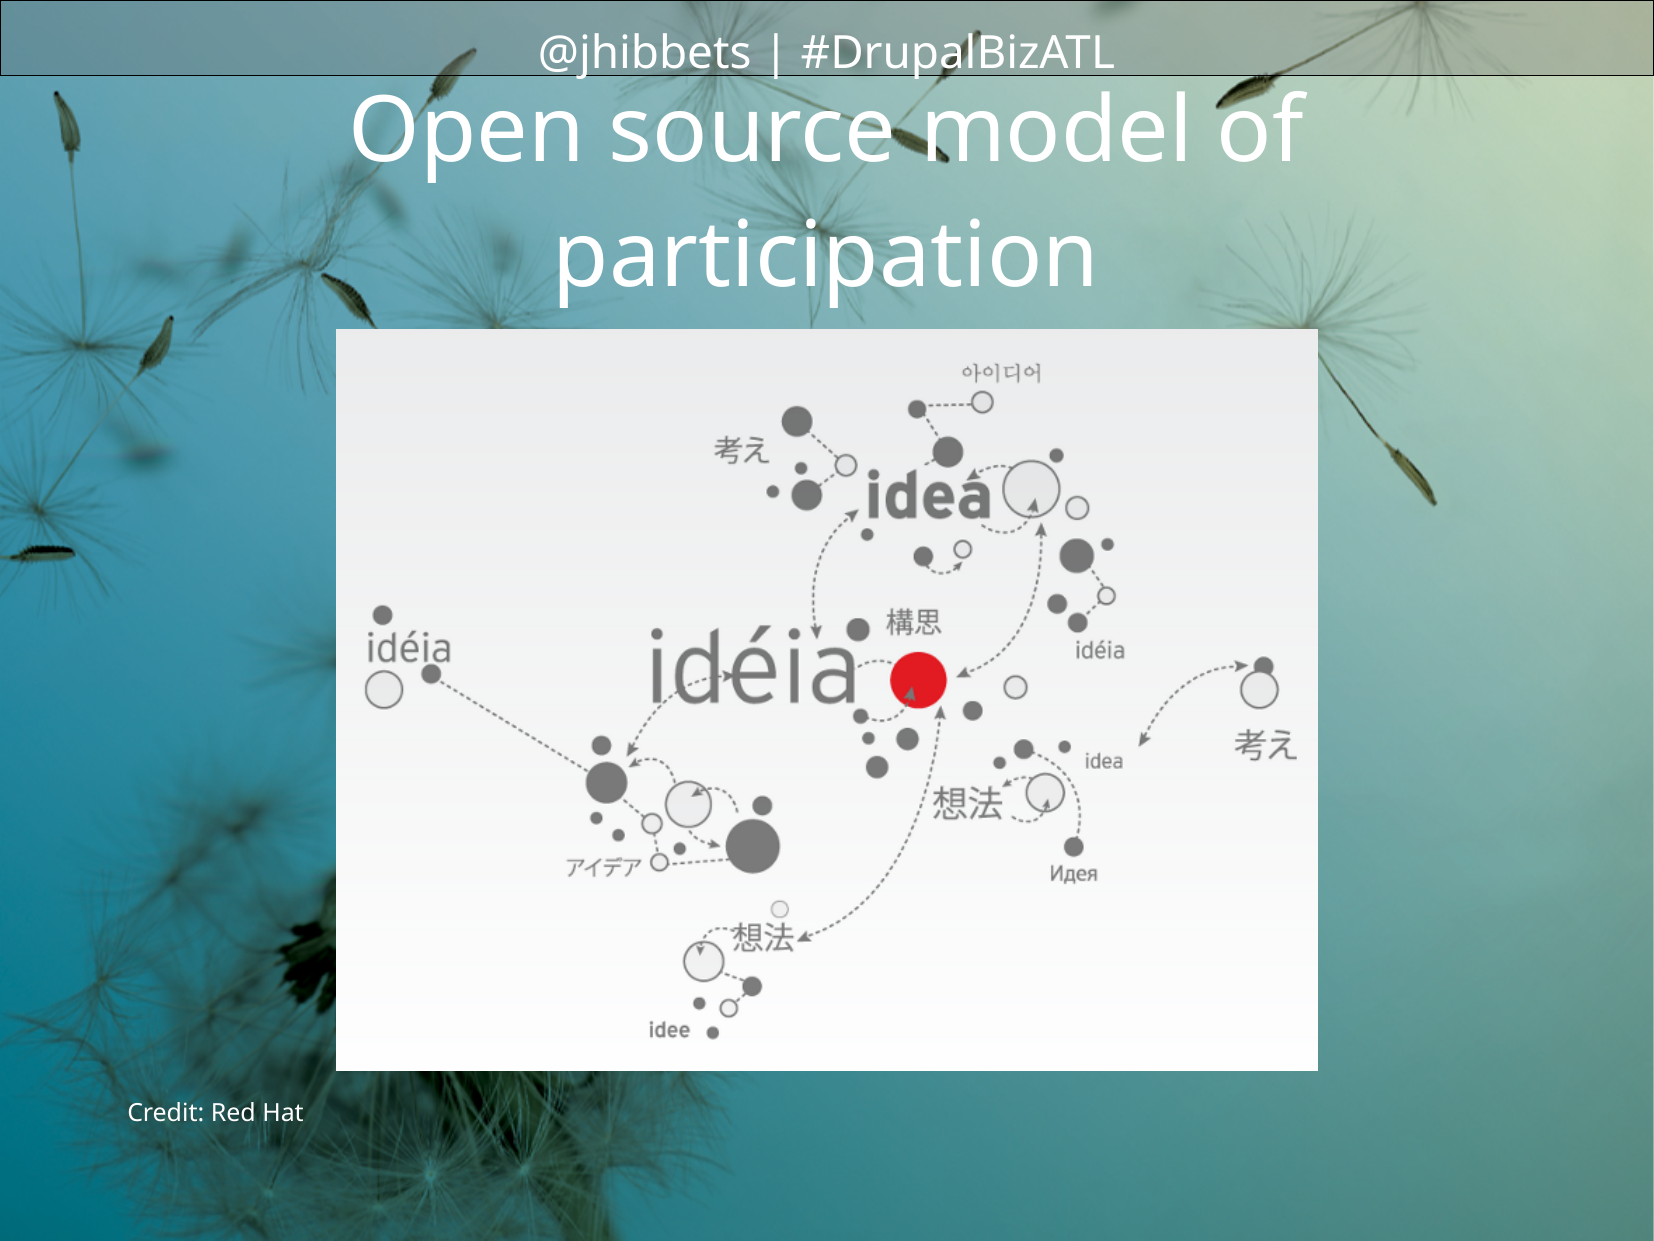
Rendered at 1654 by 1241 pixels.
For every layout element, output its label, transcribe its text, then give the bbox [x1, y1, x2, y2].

text_box Credit: Red Hat [112, 1087, 326, 1131]
title Open source model of participation [82, 84, 1571, 292]
picture [0, 76, 1654, 1241]
